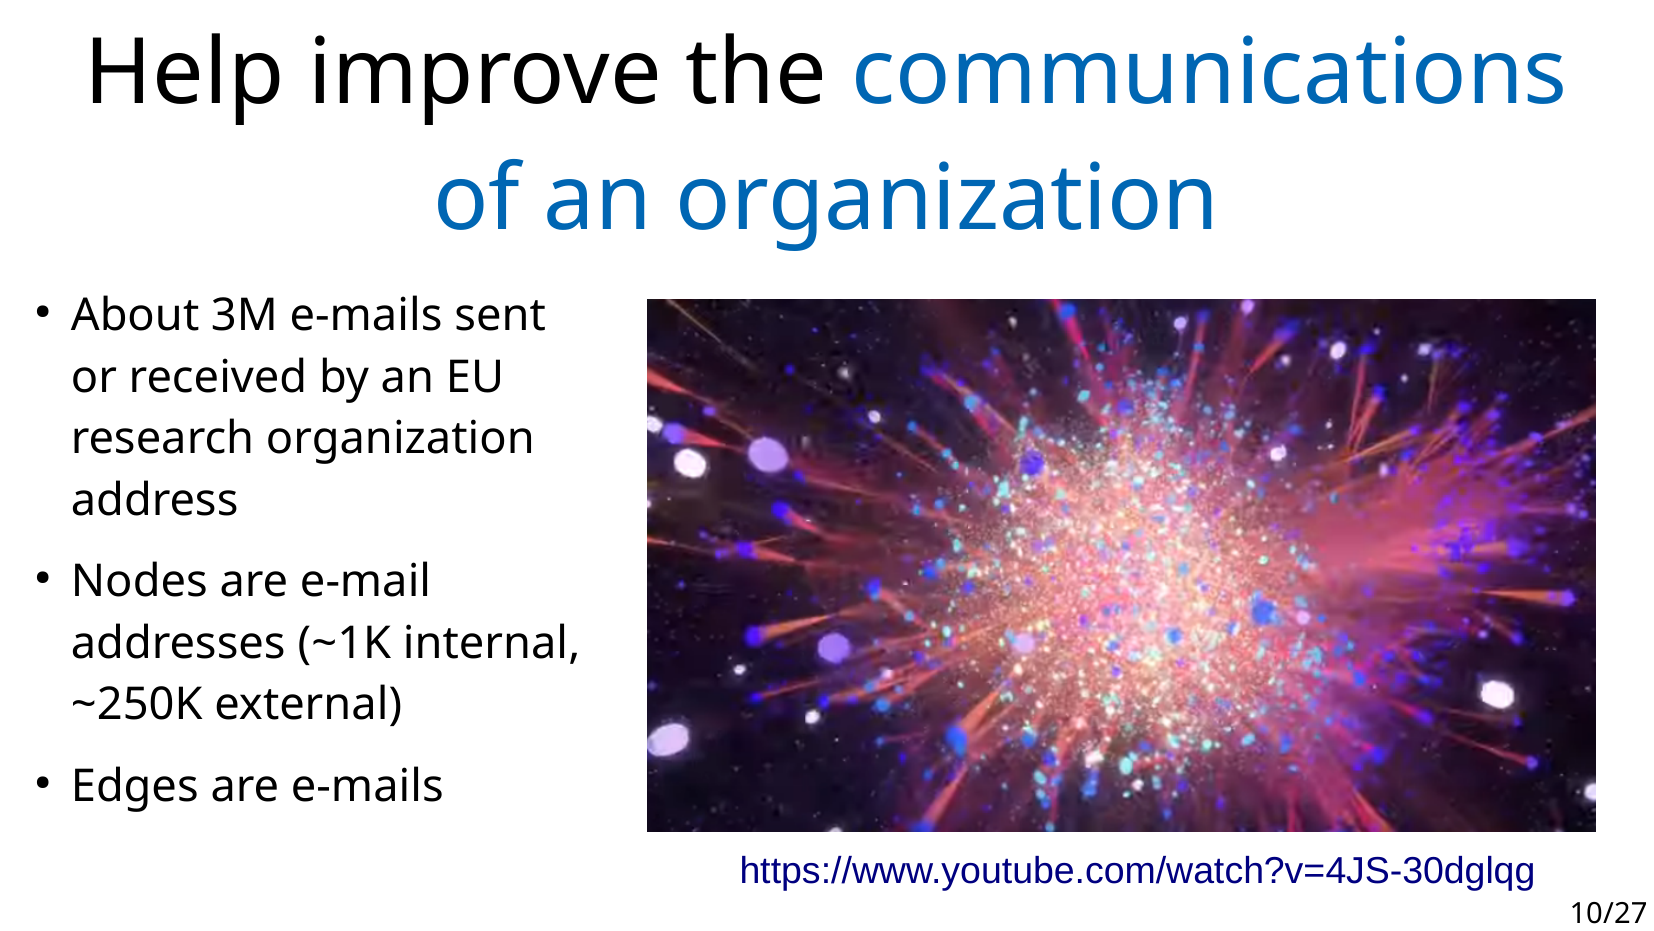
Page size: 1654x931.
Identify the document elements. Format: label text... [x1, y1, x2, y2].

text_box https://www.youtube.com/watch?v=4JS-30dglqg [724, 842, 1551, 900]
title Help improve the communications of an organization [0, 2, 1654, 261]
list About 3M e-mails sent or received by an EU research organization address Nodes are e-mail addresses (~1K internal, ~250K external) Edges are e-mails [22, 282, 601, 825]
picture [647, 299, 1596, 832]
